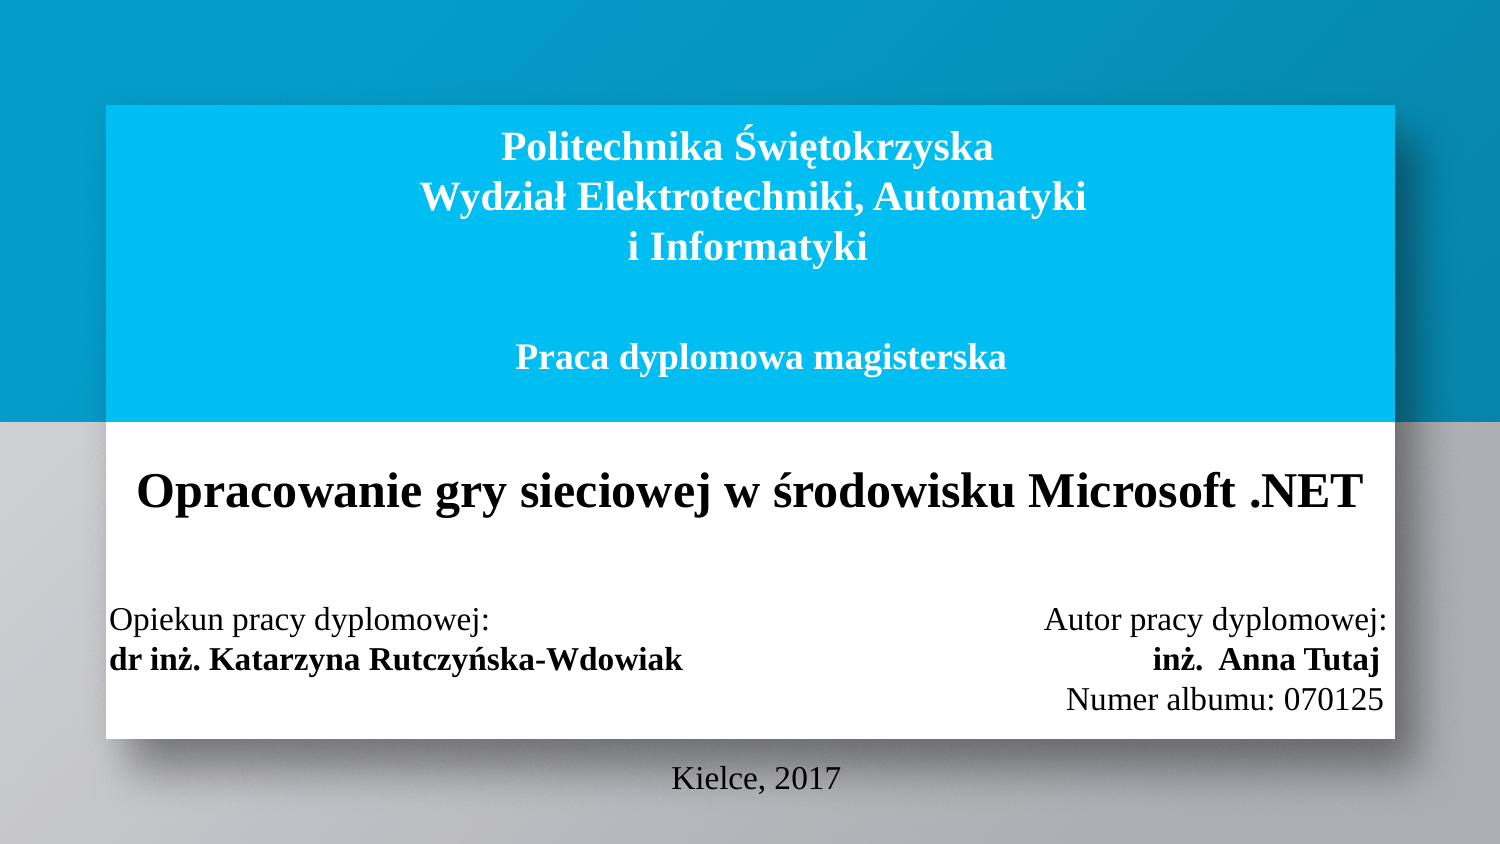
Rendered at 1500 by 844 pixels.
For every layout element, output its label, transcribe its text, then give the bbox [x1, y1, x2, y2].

title Politechnika Świętokrzyska Wydział Elektrotechniki, Automatyki i Informatyki [184, 141, 1312, 165]
picture [0, 423, 1500, 844]
text_box Praca dyplomowa magisterska Opracowanie gry sieciowej w środowisku Microsoft .NET Opiekun pracy dyplomowej: Autor pracy dyplomowej: dr inż. Katarzyna Rutczyńska-Wdowiak inż. Anna Tutaj Numer albumu: 070125 Kielce, 2017 [94, 165, 1419, 805]
